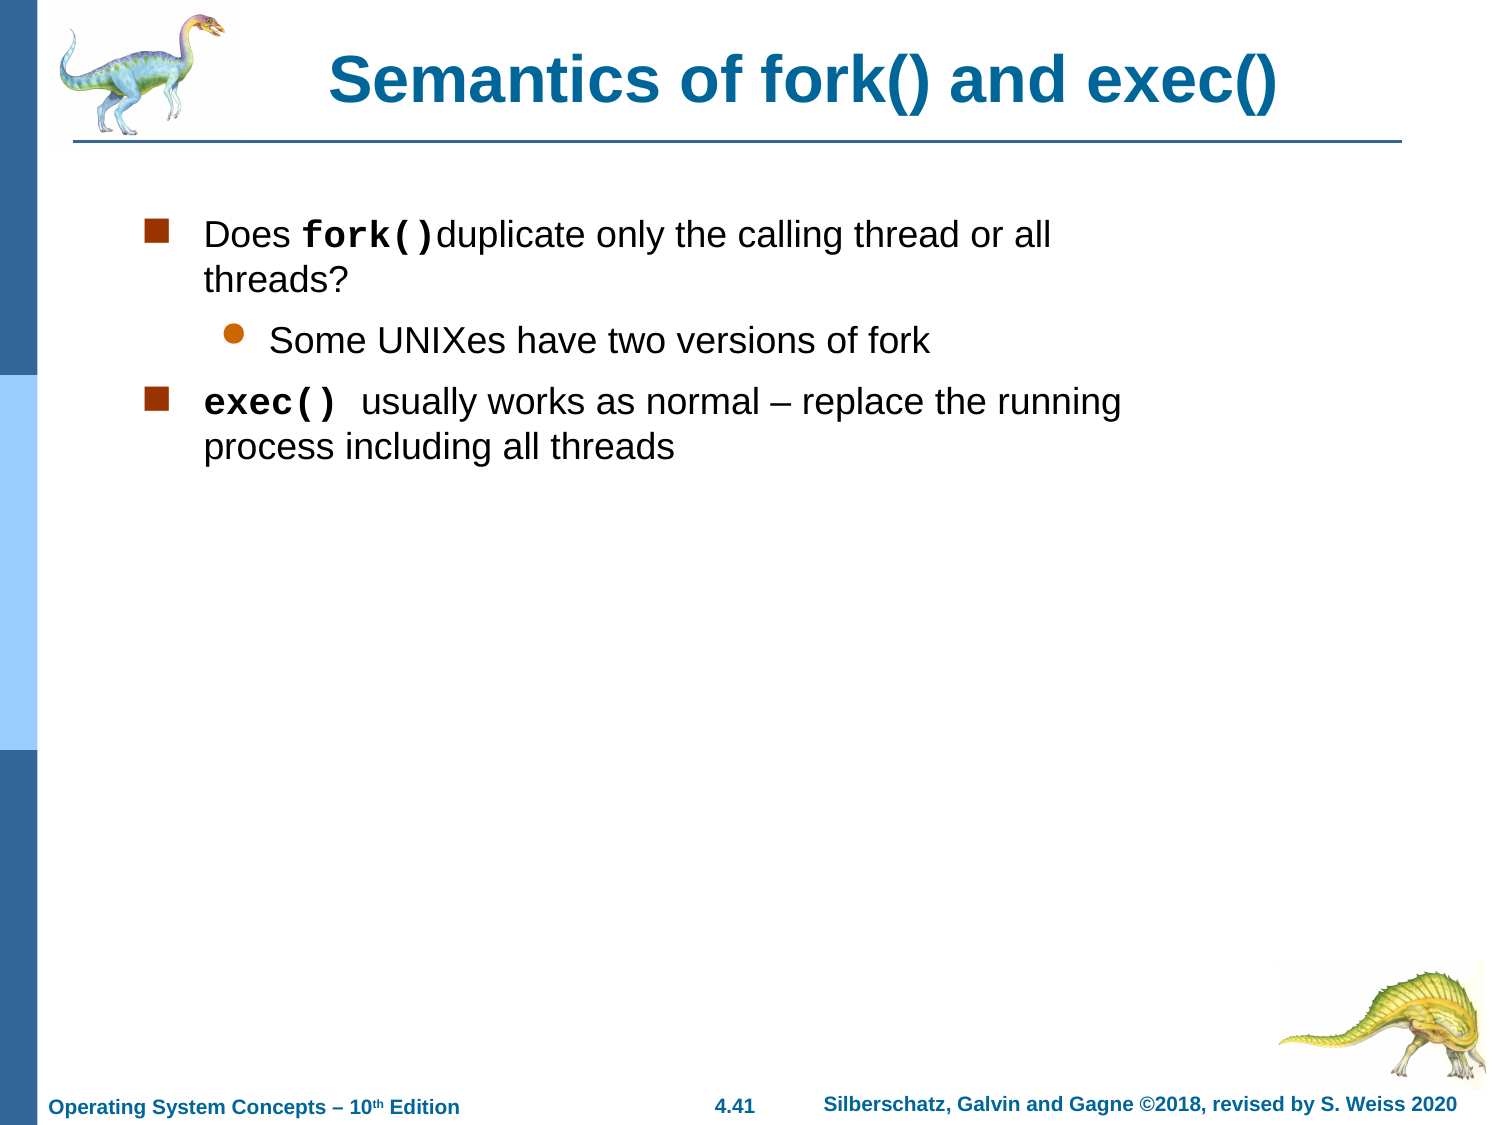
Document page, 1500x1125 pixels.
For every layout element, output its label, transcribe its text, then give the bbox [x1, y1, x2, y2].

picture [1140, 1096, 1148, 1101]
picture [46, 0, 243, 149]
title Semantics of fork() and exec() [183, 28, 1426, 124]
picture [1275, 959, 1486, 1090]
list Does fork()duplicate only the calling thread or all threads? Some UNIXes have two versions of fork exec() usually works as normal – replace the running process including all threads [132, 202, 1215, 946]
